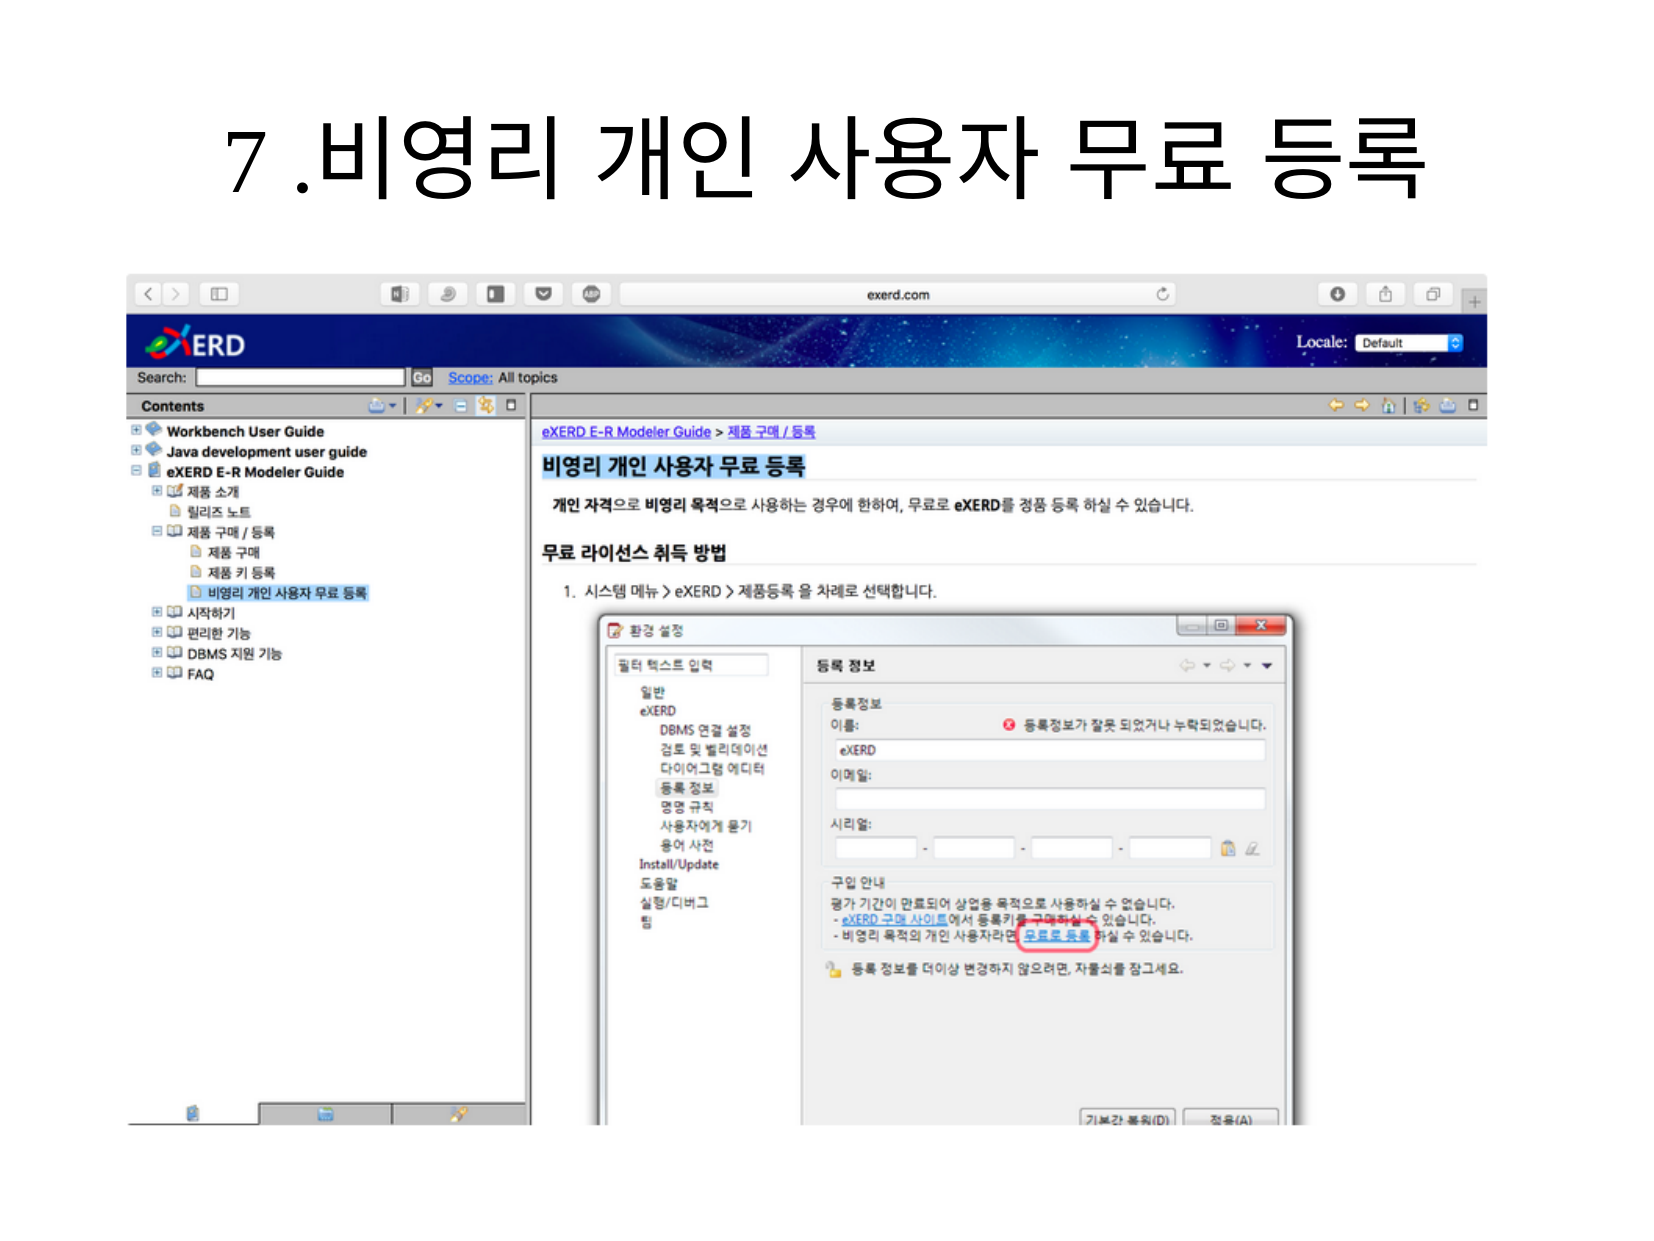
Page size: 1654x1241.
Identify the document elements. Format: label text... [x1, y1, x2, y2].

title 7 .비영리 개인 사용자 무료 등록 [82, 49, 1571, 257]
picture [125, 271, 1489, 1127]
